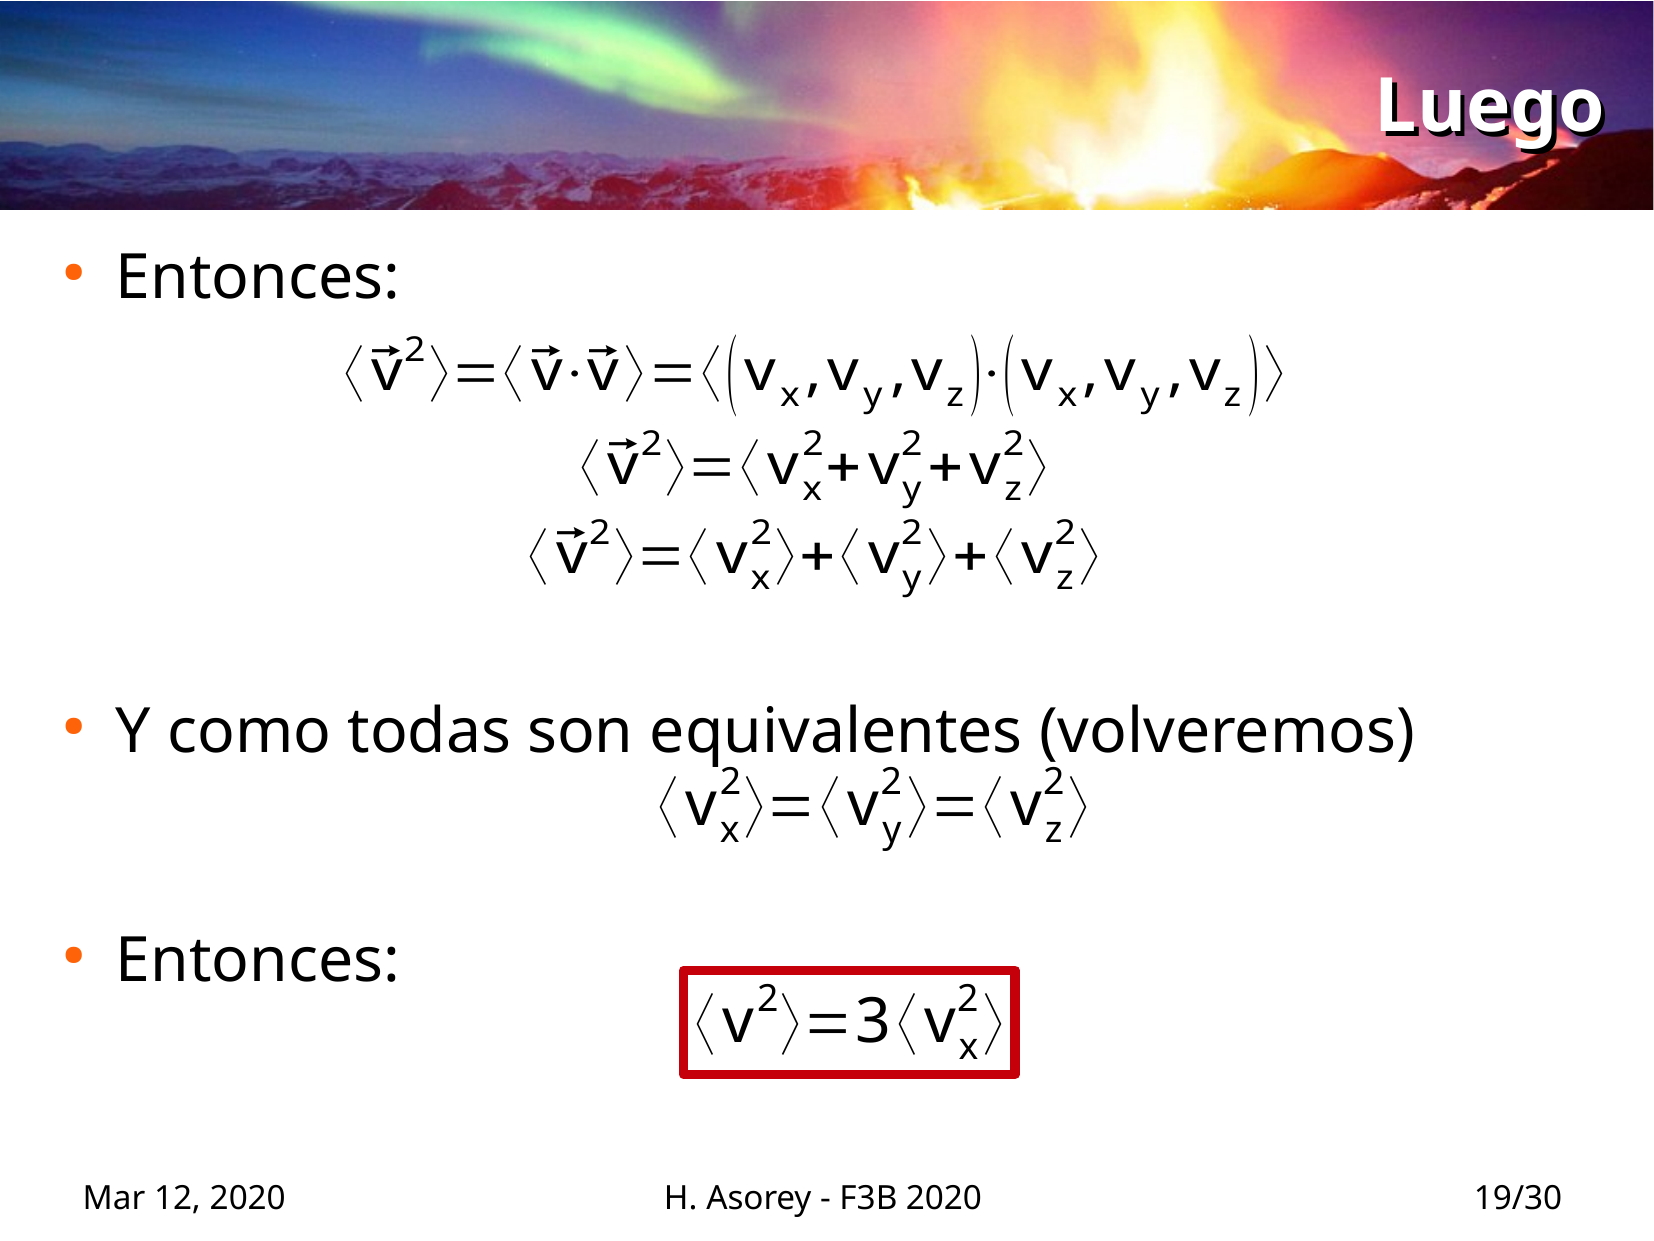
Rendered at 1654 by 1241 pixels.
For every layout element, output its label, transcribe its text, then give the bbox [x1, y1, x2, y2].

title Luego [45, 15, 1606, 191]
picture [0, 1, 1654, 210]
chart [651, 758, 1096, 853]
chart [336, 328, 1292, 598]
chart [688, 975, 1011, 1070]
list Entonces: Y como todas son equivalentes (volveremos) Entonces: [45, 231, 1606, 1132]
